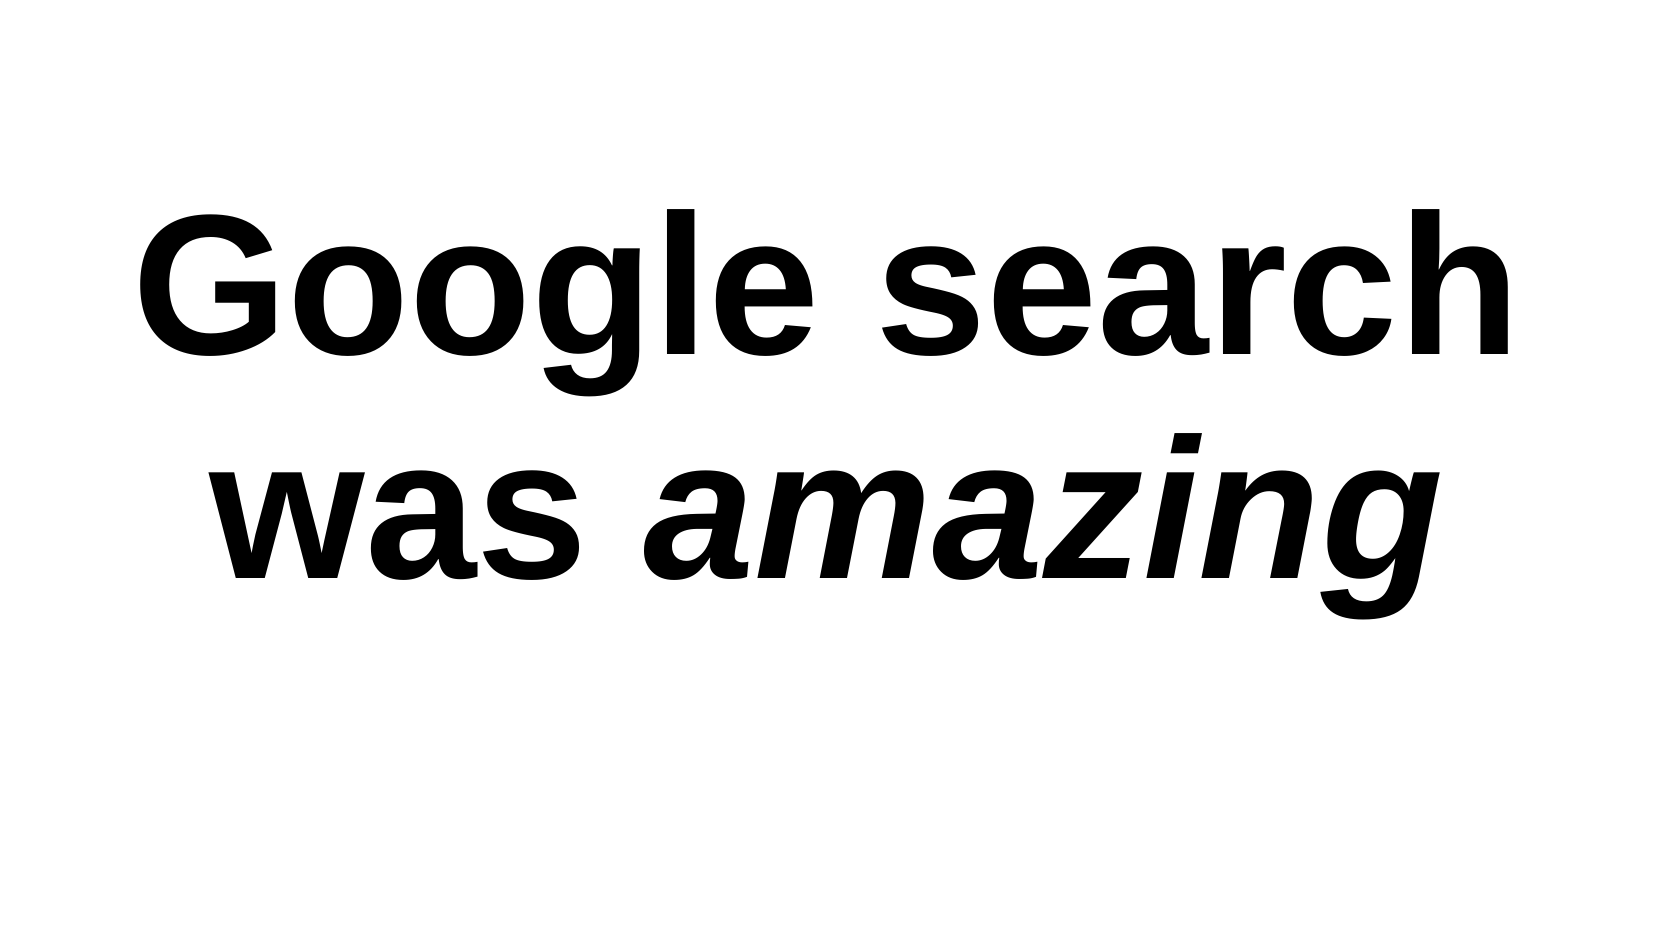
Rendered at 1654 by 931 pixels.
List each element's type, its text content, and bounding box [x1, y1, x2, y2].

subtitle Google search was amazing [82, 37, 1571, 757]
